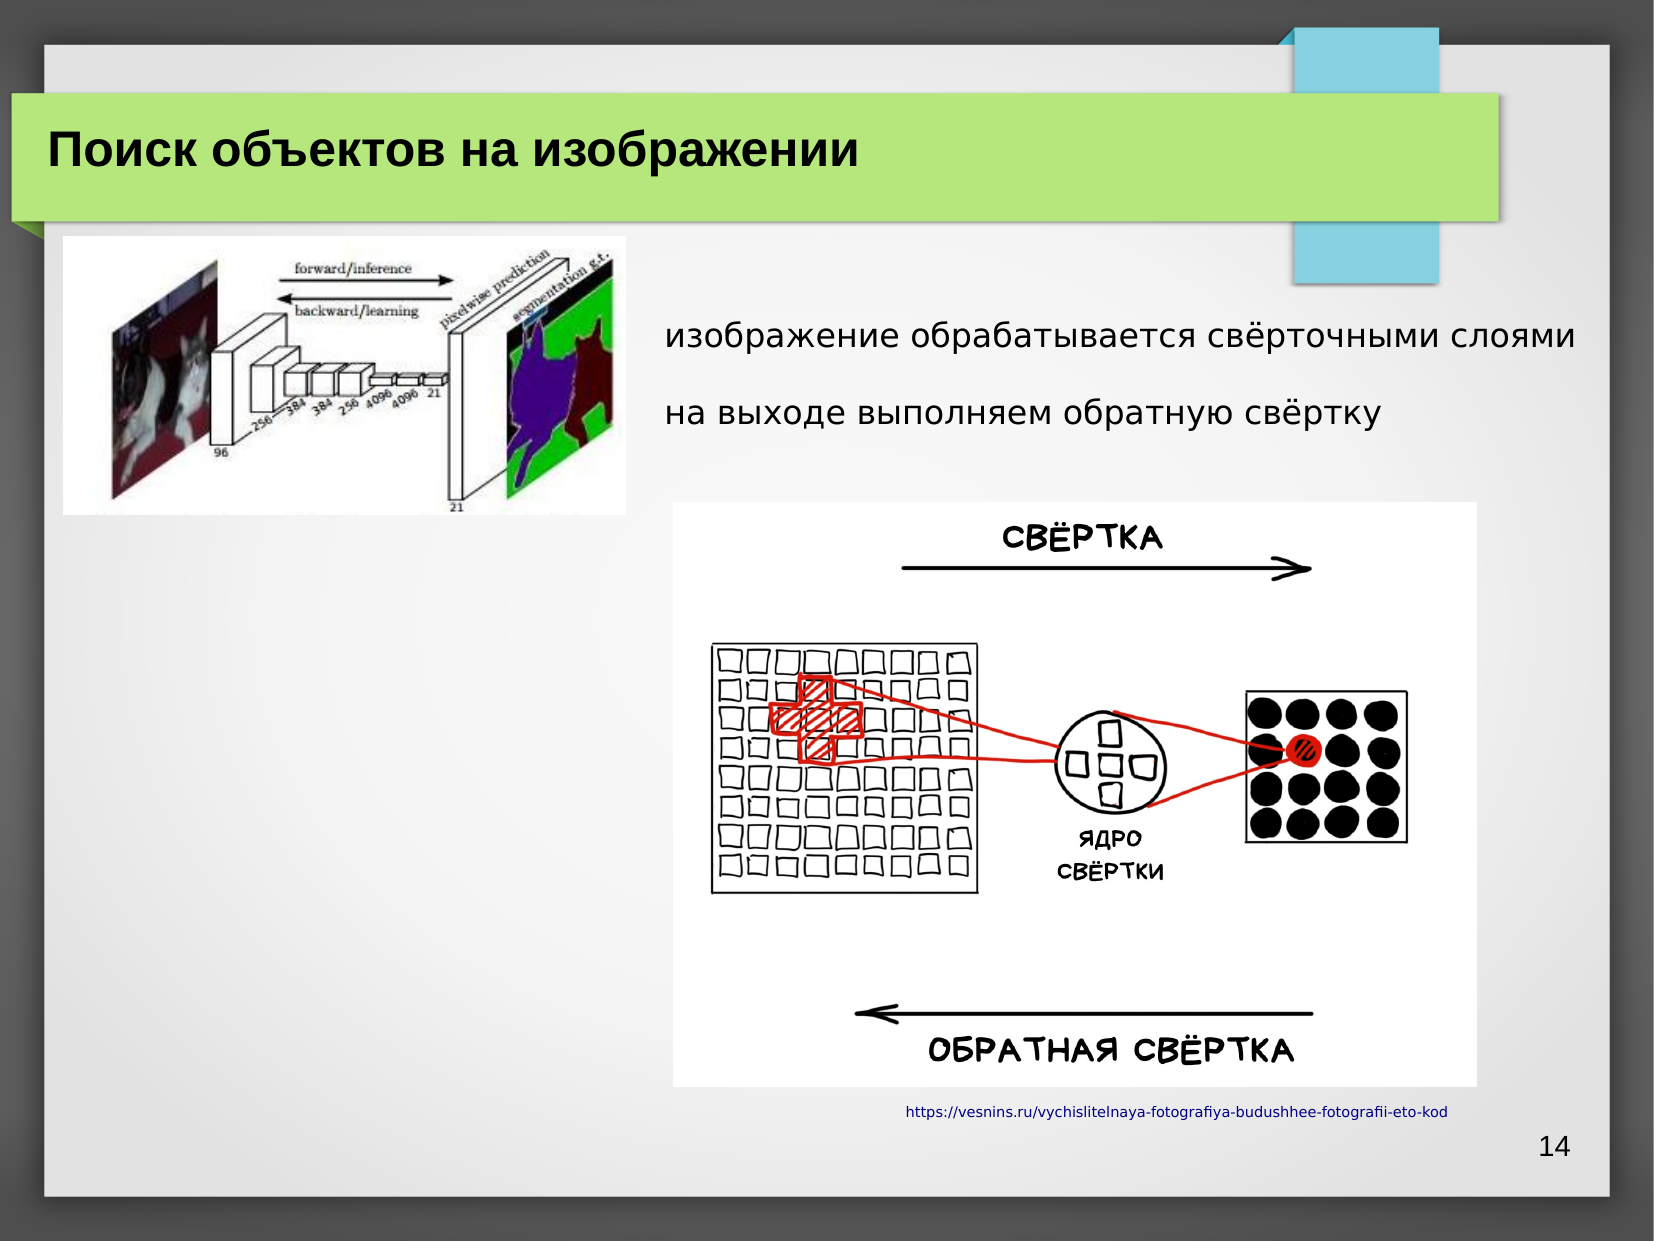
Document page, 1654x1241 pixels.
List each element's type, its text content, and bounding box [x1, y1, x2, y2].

title Поиск объектов на изображении [47, 120, 1004, 177]
text_box https://vesnins.ru/vychislitelnaya-fotografiya-budushhee-fotografii-eto-kod [890, 1096, 1477, 1146]
picture [0, 0, 1654, 1241]
text_box изображение обрабатывается свёрточными слоями на выходе выполняем обратную свёртку [649, 309, 1602, 441]
